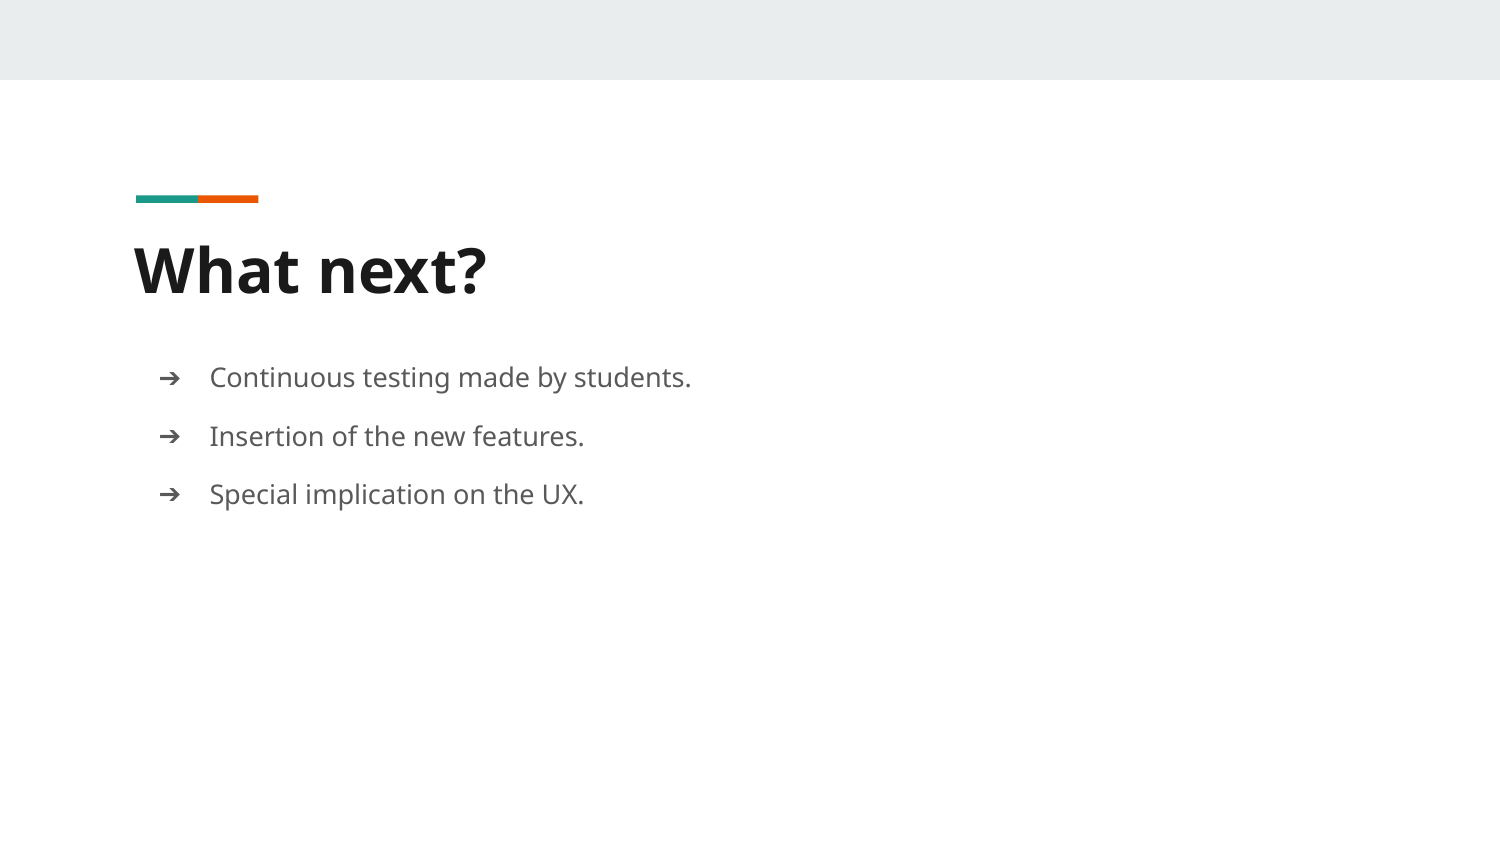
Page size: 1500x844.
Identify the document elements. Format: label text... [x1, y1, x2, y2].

title What next? [119, 216, 1381, 305]
list Continuous testing made by students. Insertion of the new features. Special implication on the UX. [119, 341, 1381, 712]
